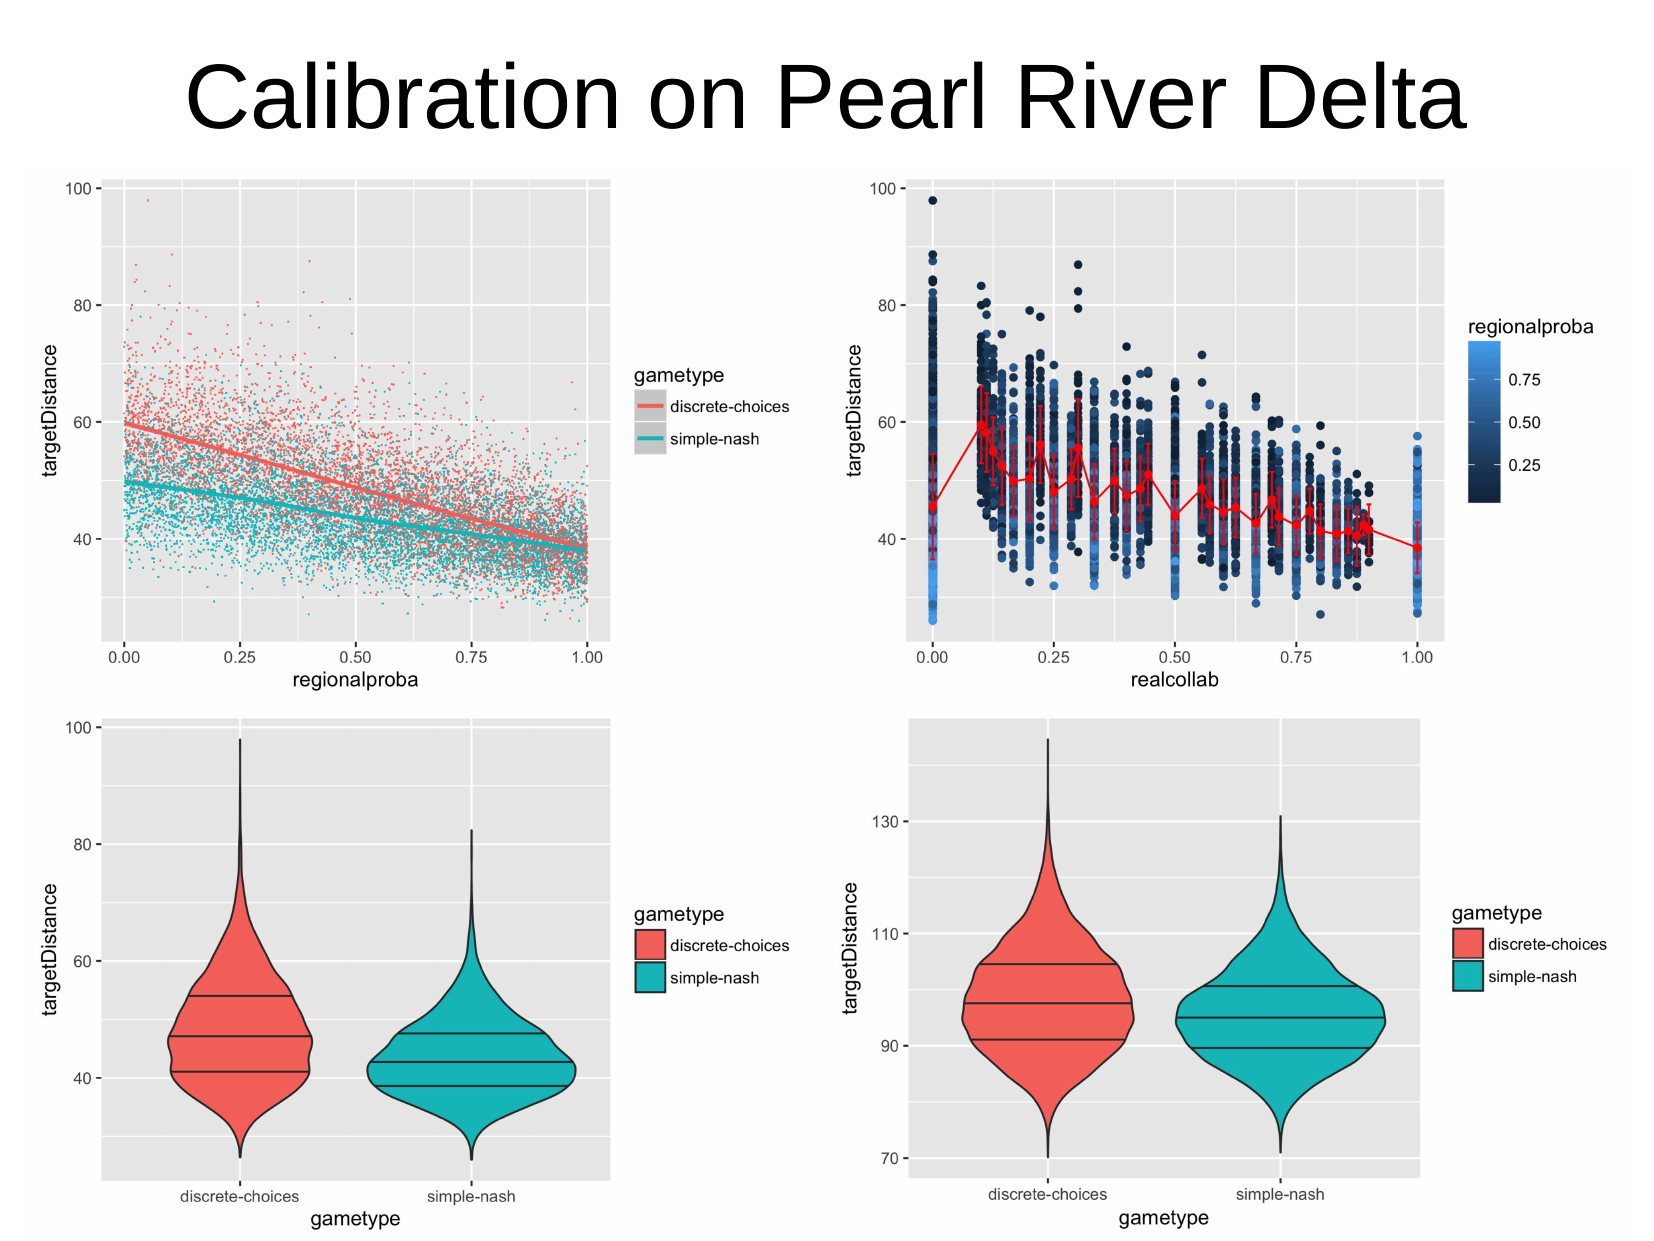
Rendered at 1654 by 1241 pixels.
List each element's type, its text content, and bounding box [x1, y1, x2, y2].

title Calibration on Pearl River Delta [82, 0, 1571, 165]
picture [23, 165, 1632, 1241]
